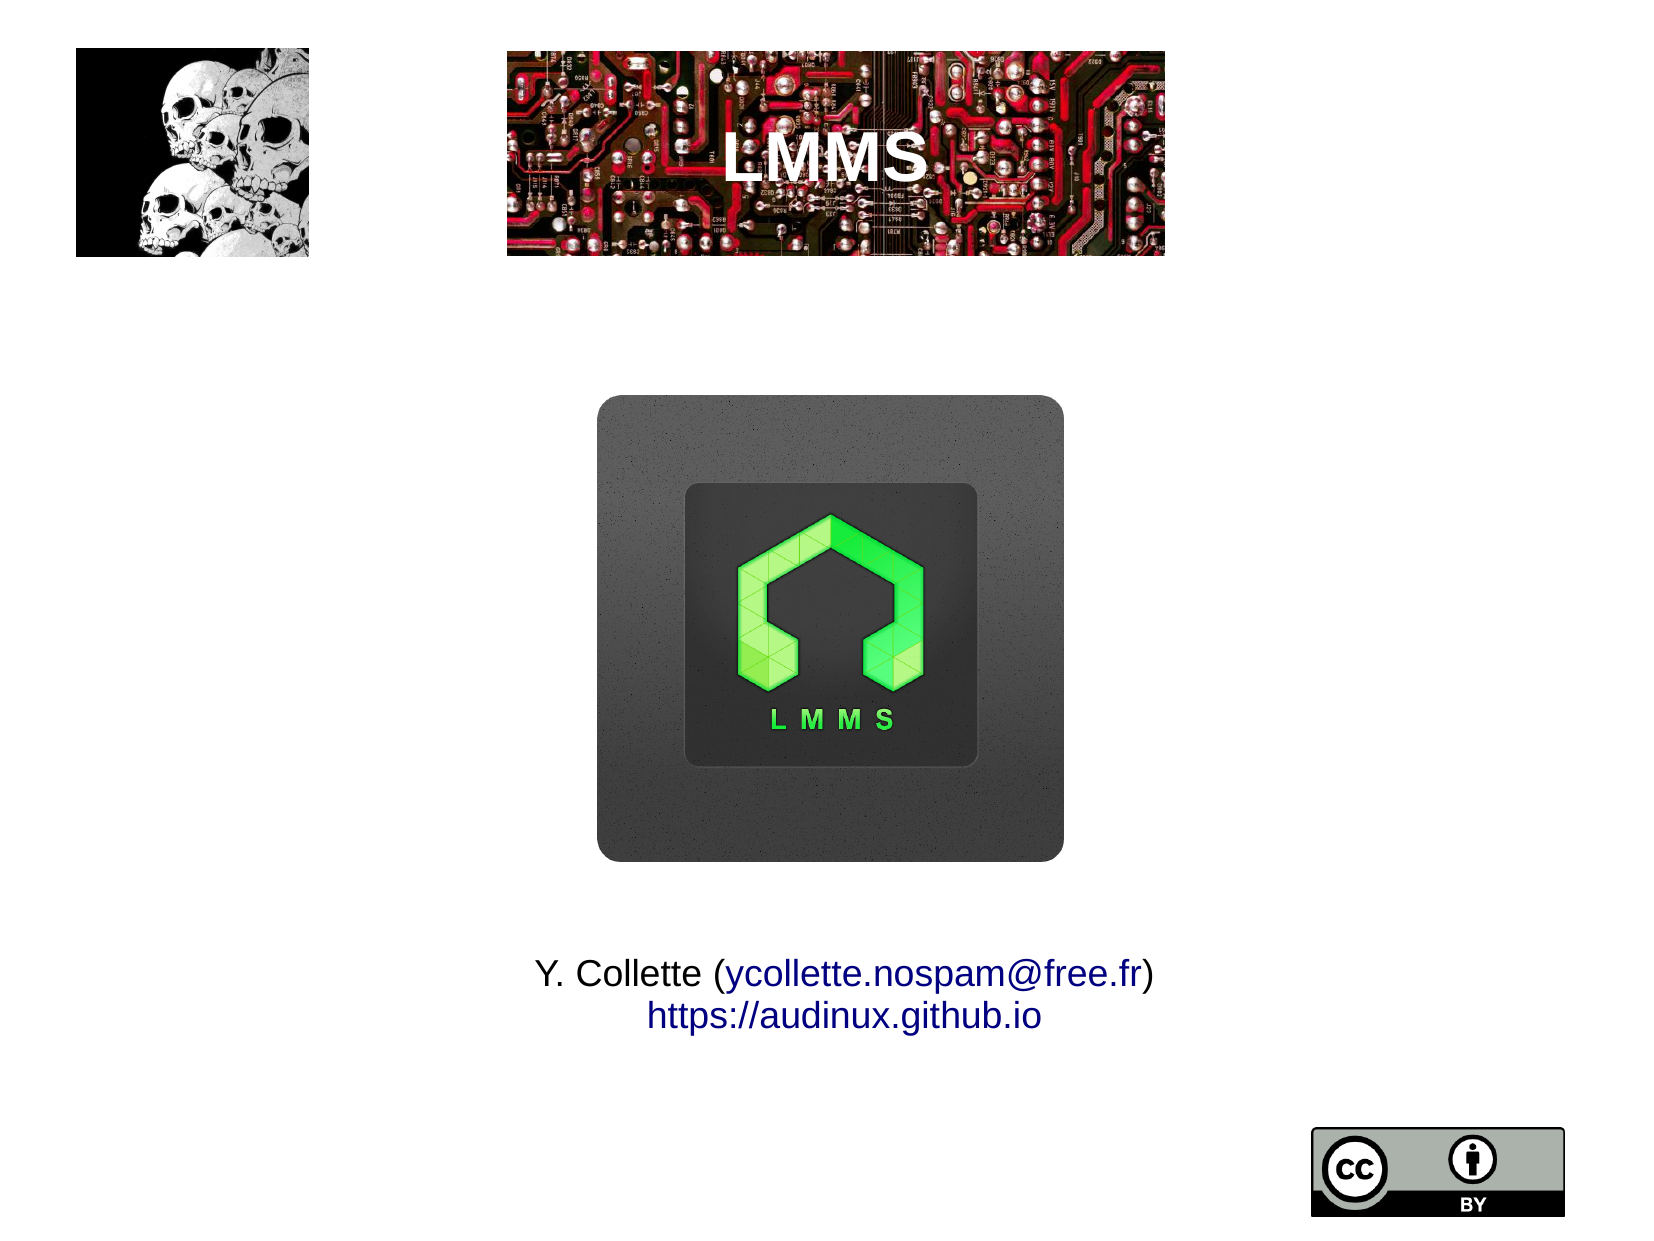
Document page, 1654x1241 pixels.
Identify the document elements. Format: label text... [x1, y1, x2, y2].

picture [507, 51, 1165, 256]
picture [597, 395, 1064, 862]
text_box LMMS [706, 110, 960, 284]
picture [1311, 1127, 1565, 1217]
picture [76, 48, 309, 257]
text_box Y. Collette (ycollette.nospam@free.fr) https://audinux.github.io [513, 944, 1176, 1044]
